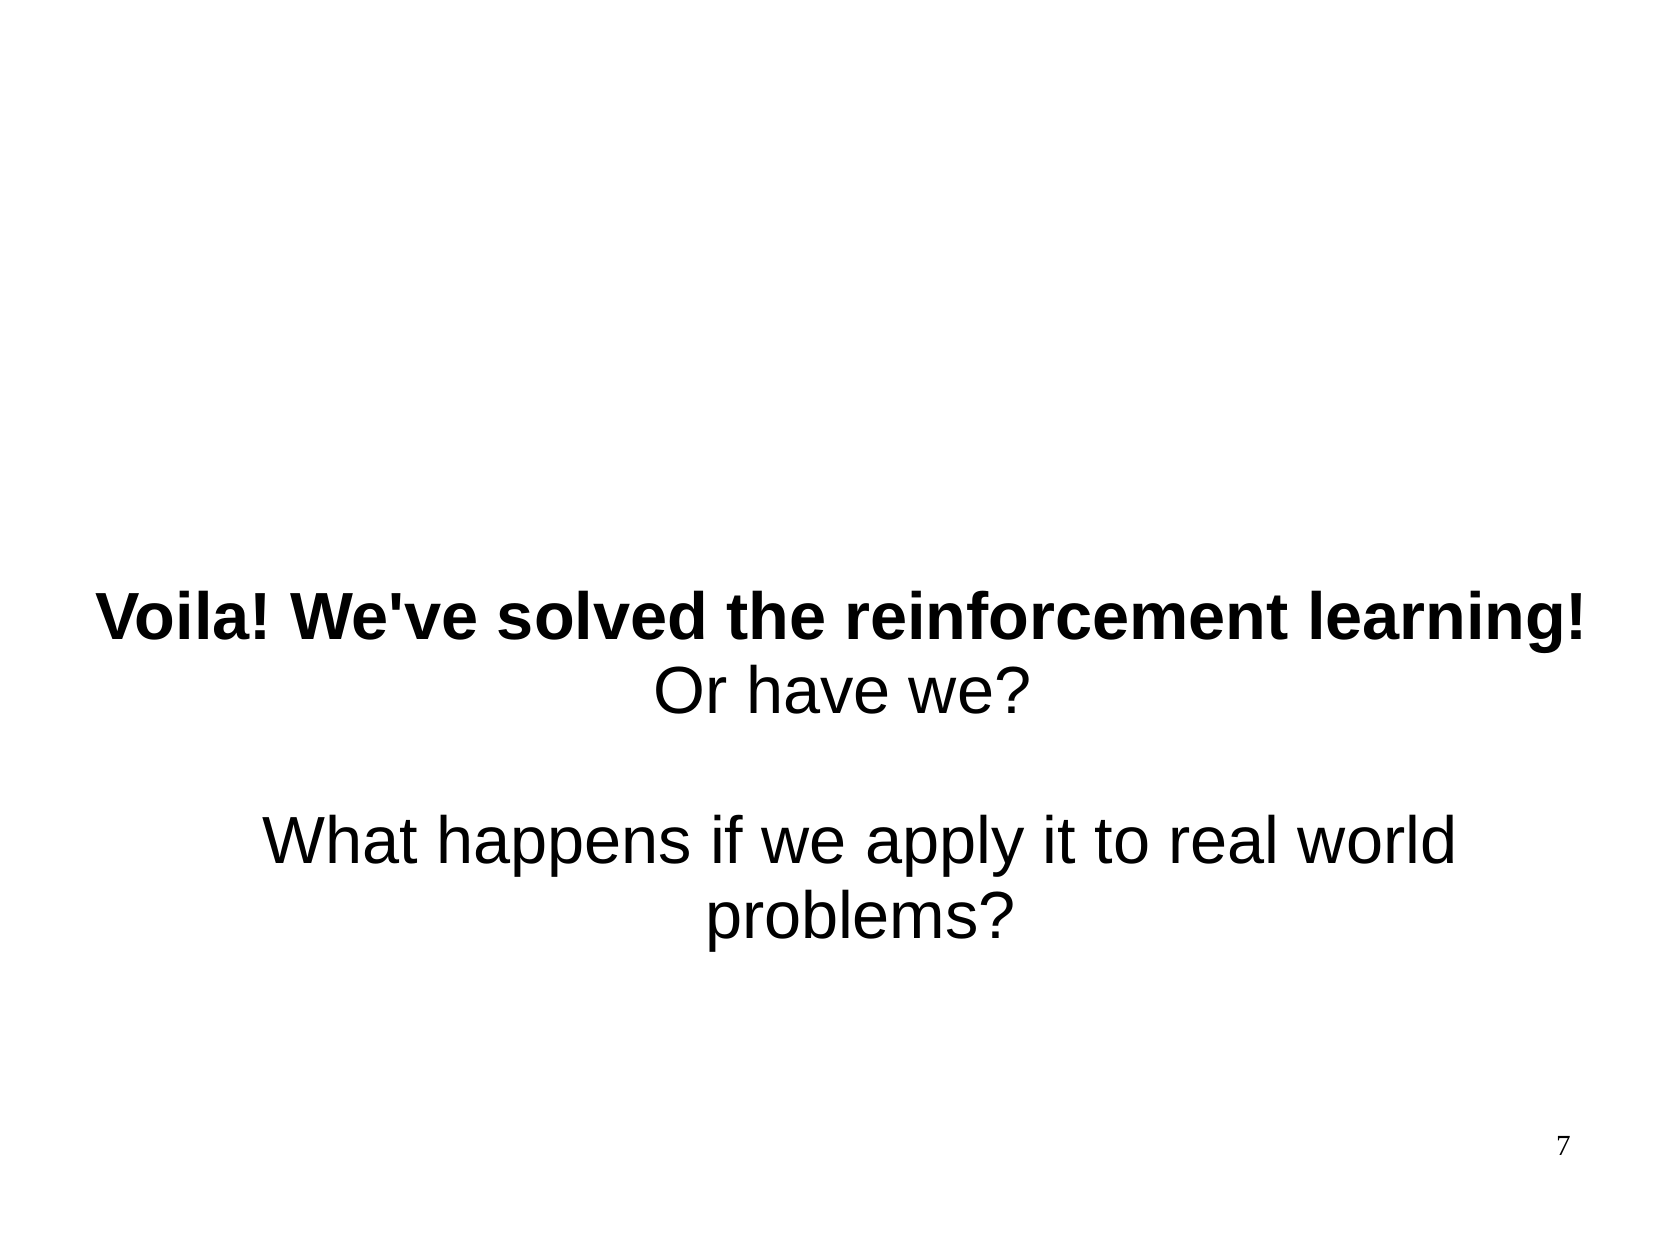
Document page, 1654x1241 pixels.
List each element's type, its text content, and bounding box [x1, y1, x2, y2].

text_box Voila! We've solved the reinforcement learning! Or have we? What happens if we apply it to real world problems? [30, 571, 1621, 961]
